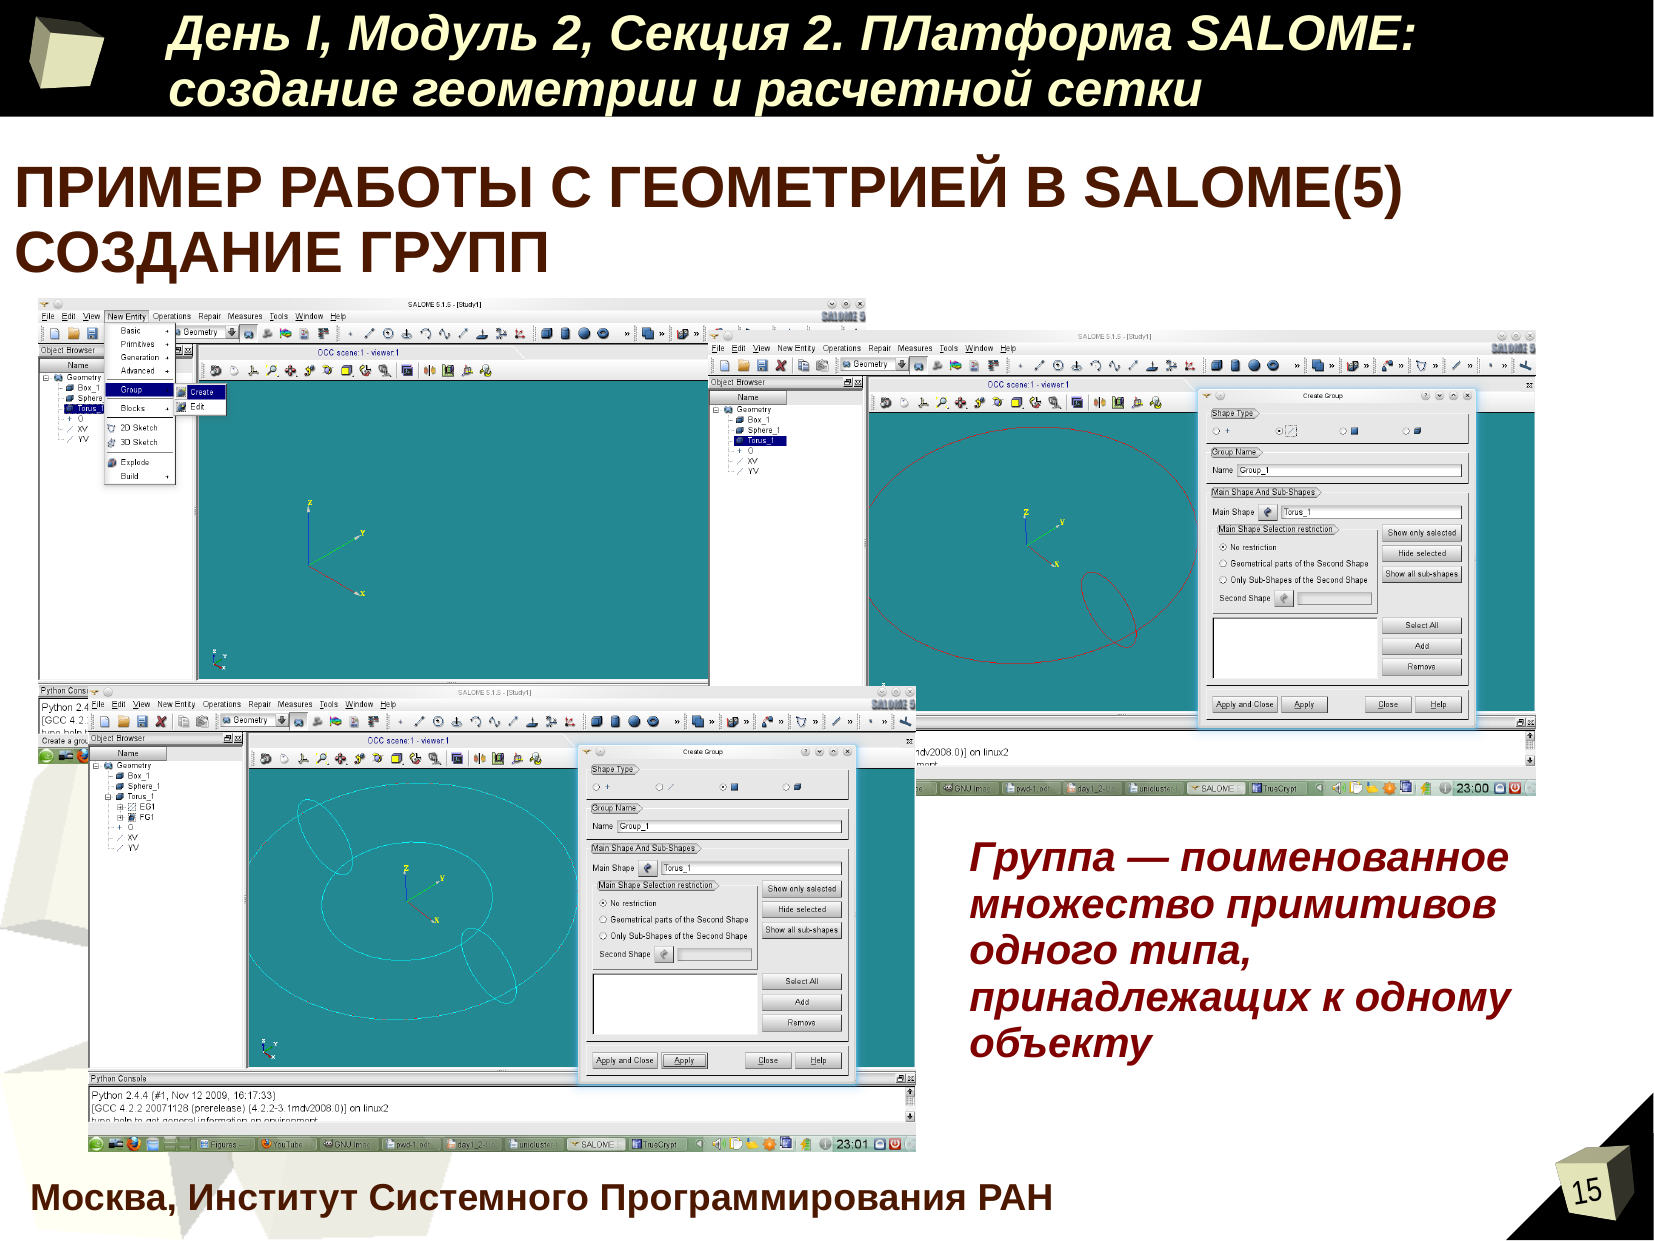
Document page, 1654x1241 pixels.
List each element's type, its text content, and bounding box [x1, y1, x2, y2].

text_box Группа — поименованное множество примитивов одного типа, принадлежащих к одному объекту [954, 826, 1565, 1123]
picture [0, 298, 1536, 1241]
text_box ПРИМЕР РАБОТЫ С ГЕОМЕТРИЕЙ В SALOME(5) СОЗДАНИЕ ГРУПП [0, 147, 1654, 293]
picture [464, 1193, 472, 1198]
